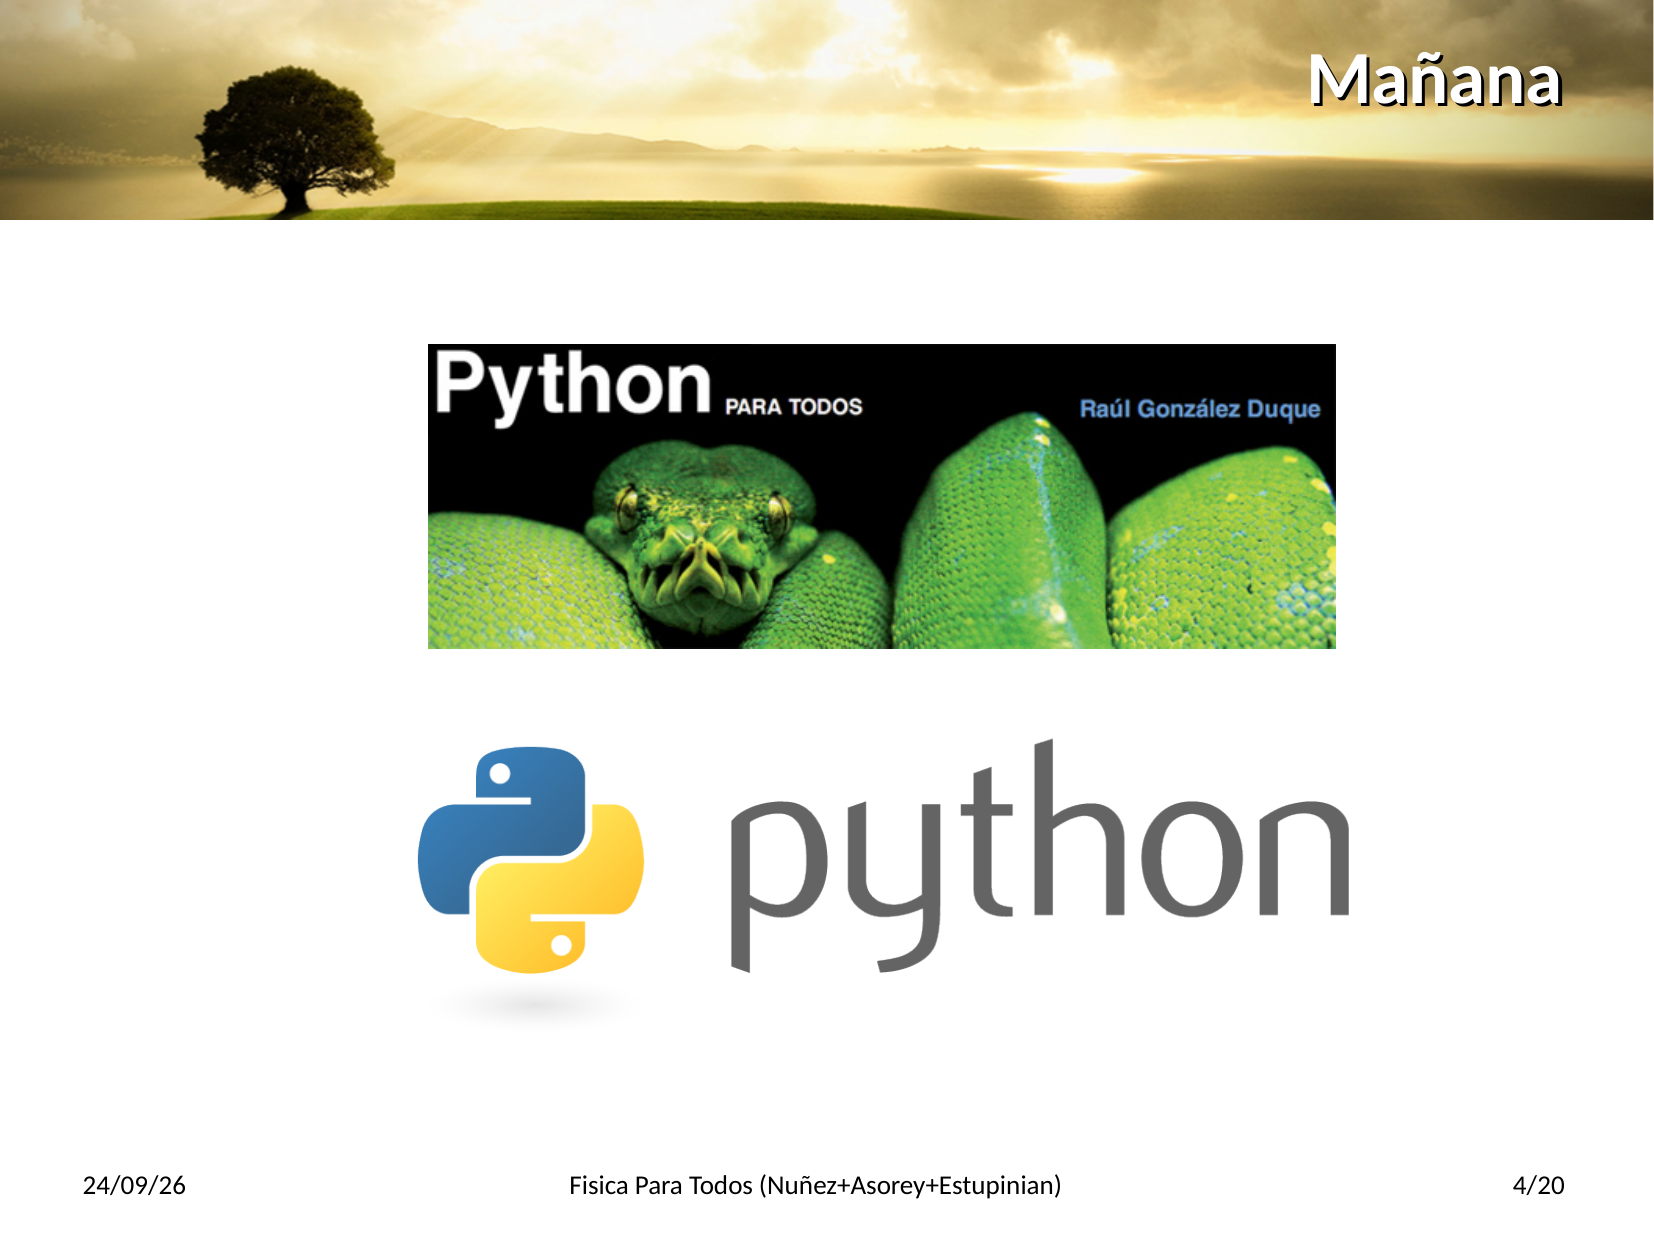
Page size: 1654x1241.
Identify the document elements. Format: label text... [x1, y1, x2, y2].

picture [428, 344, 1336, 649]
picture [256, 679, 1486, 1096]
title Mañana [75, 19, 1564, 151]
picture [0, 0, 1654, 220]
